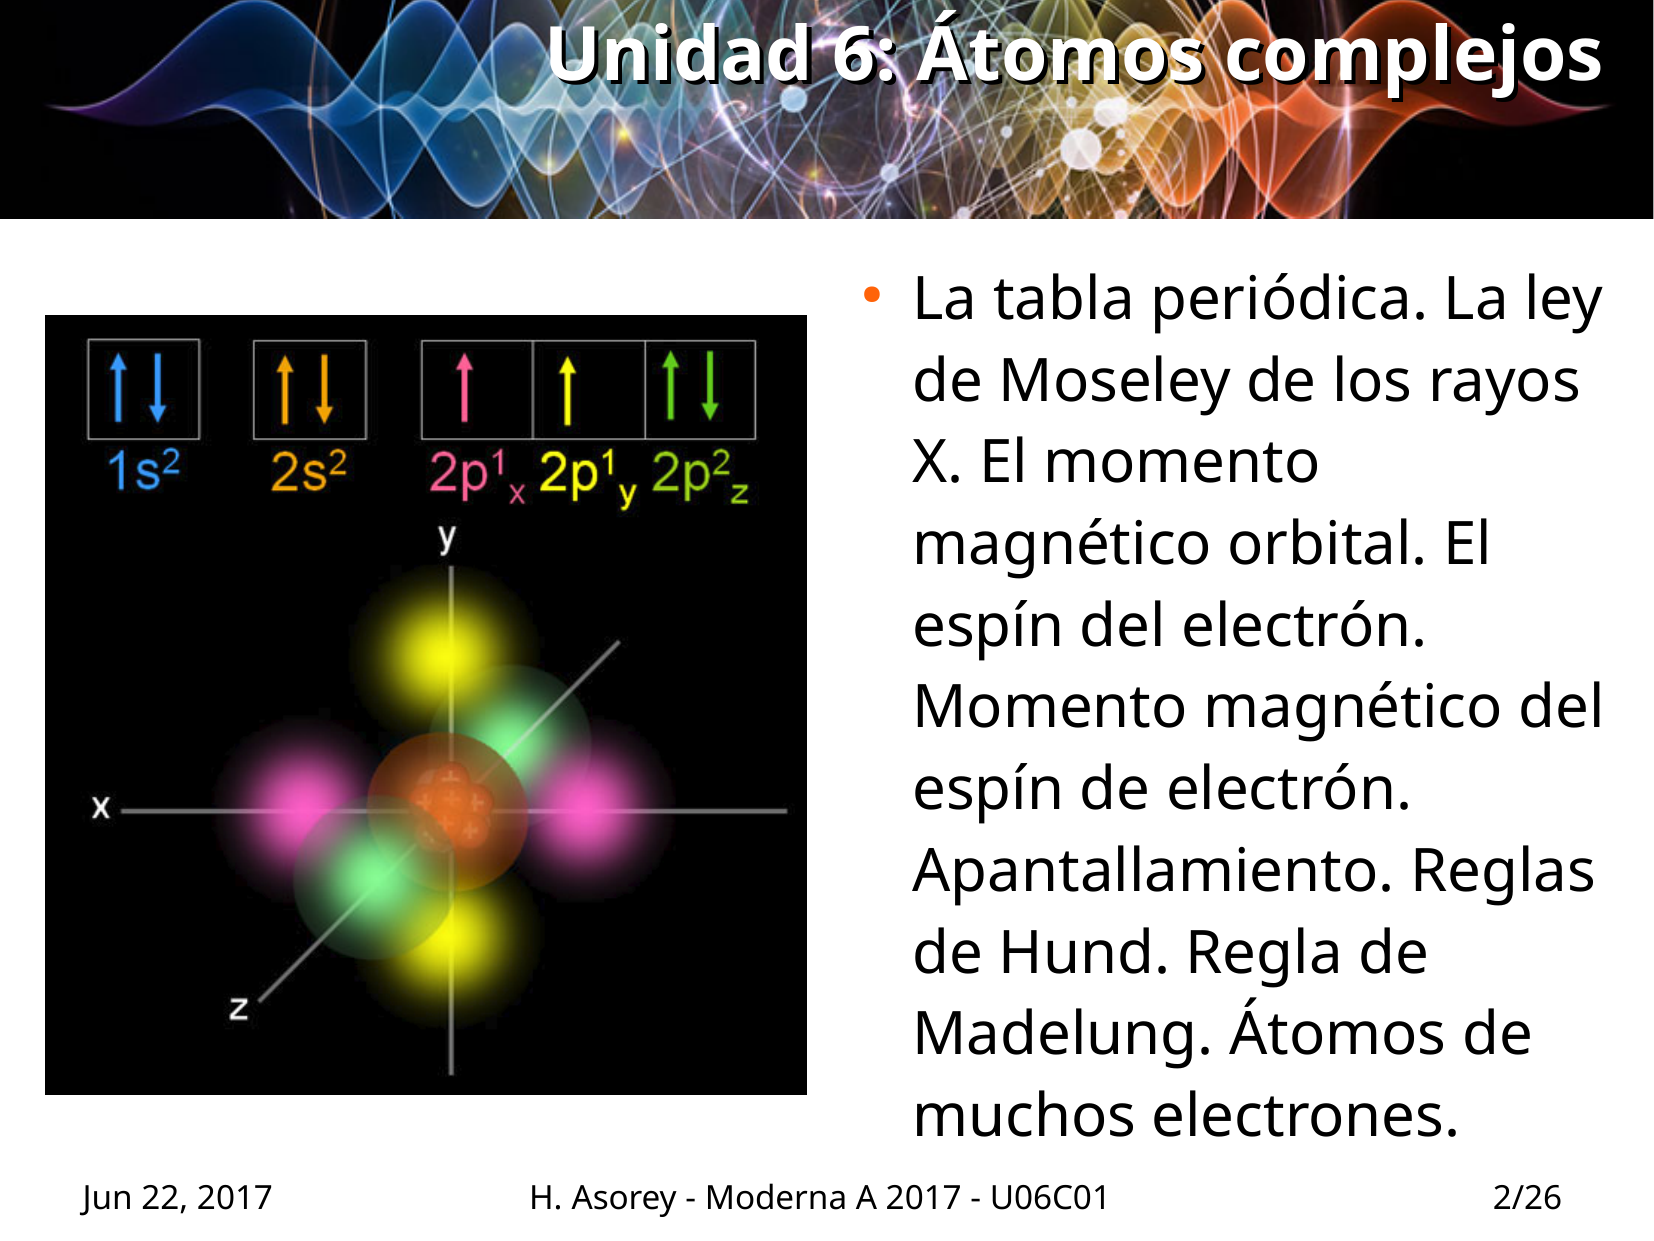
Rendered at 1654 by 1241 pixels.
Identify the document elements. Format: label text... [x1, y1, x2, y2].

picture [0, 0, 1654, 219]
list La tabla periódica. La ley de Moseley de los rayos X. El momento magnético orbital. El espín del electrón. Momento magnético del espín de electrón. Apantallamiento. Reglas de Hund. Regla de Madelung. Átomos de muchos electrones. [844, 255, 1606, 1156]
picture [45, 315, 807, 1095]
title Unidad 6: Átomos complejos [45, 11, 1606, 195]
